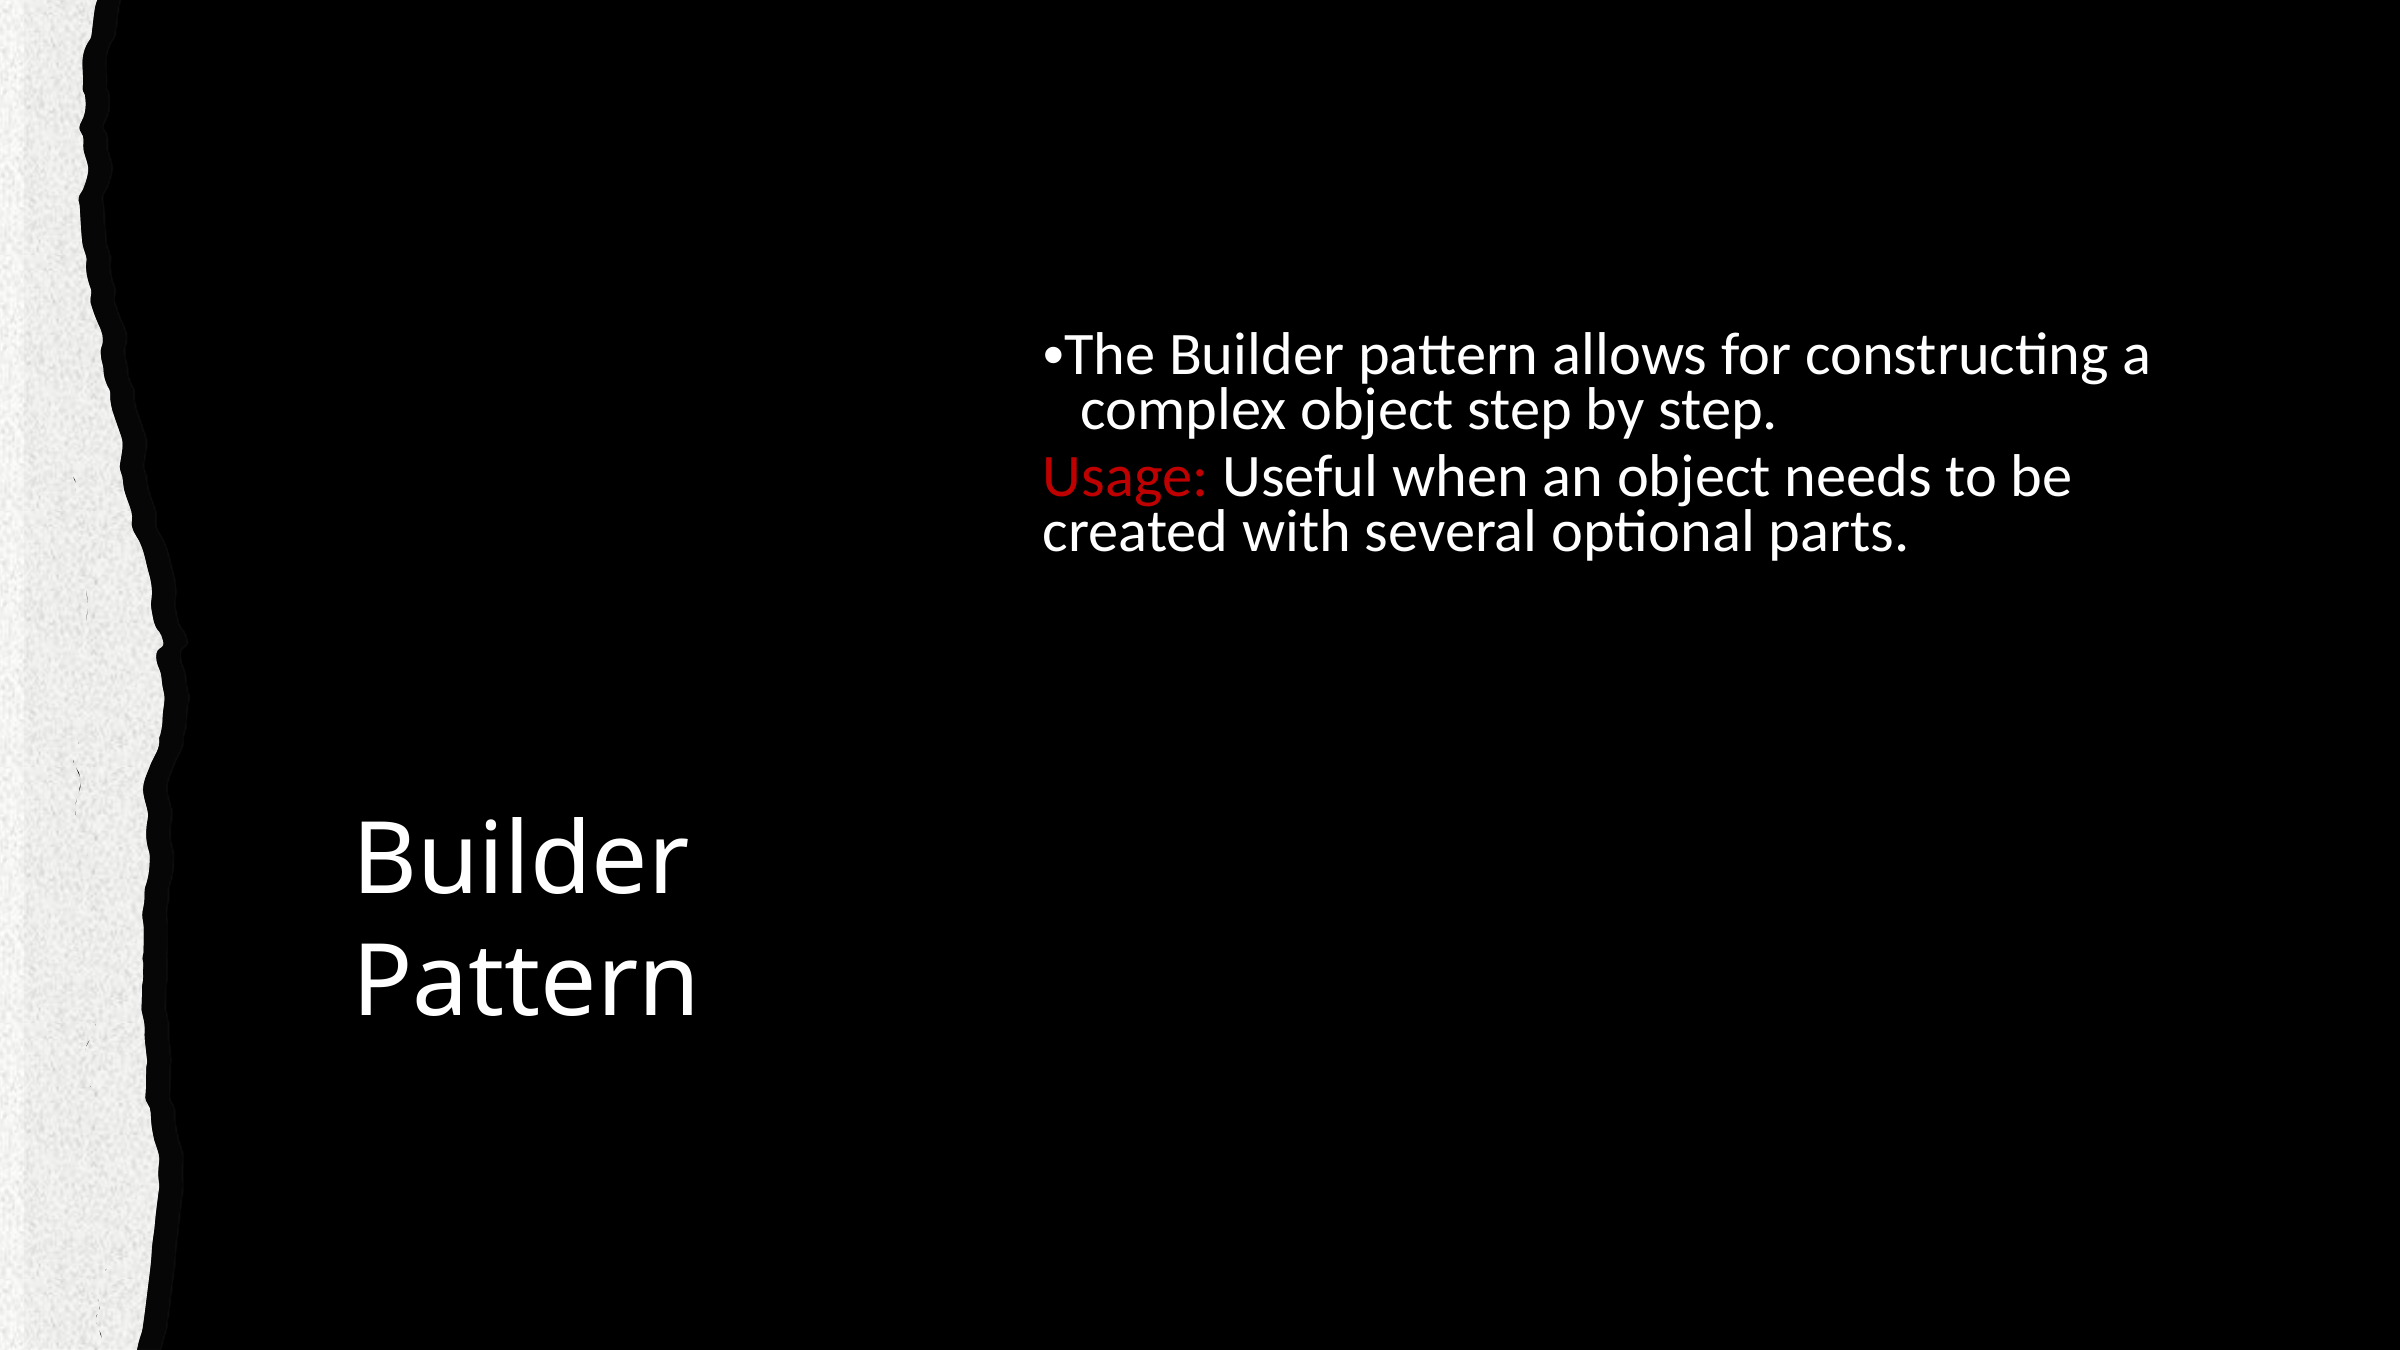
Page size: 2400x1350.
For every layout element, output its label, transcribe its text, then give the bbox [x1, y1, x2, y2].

text_box The Builder pattern allows for constructing a complex object step by step. Usage: Useful when an object needs to be created with several optional parts. [1027, 323, 2236, 1103]
text_box Builder Pattern [337, 323, 858, 1183]
text_box [0, 0, 2400, 1350]
